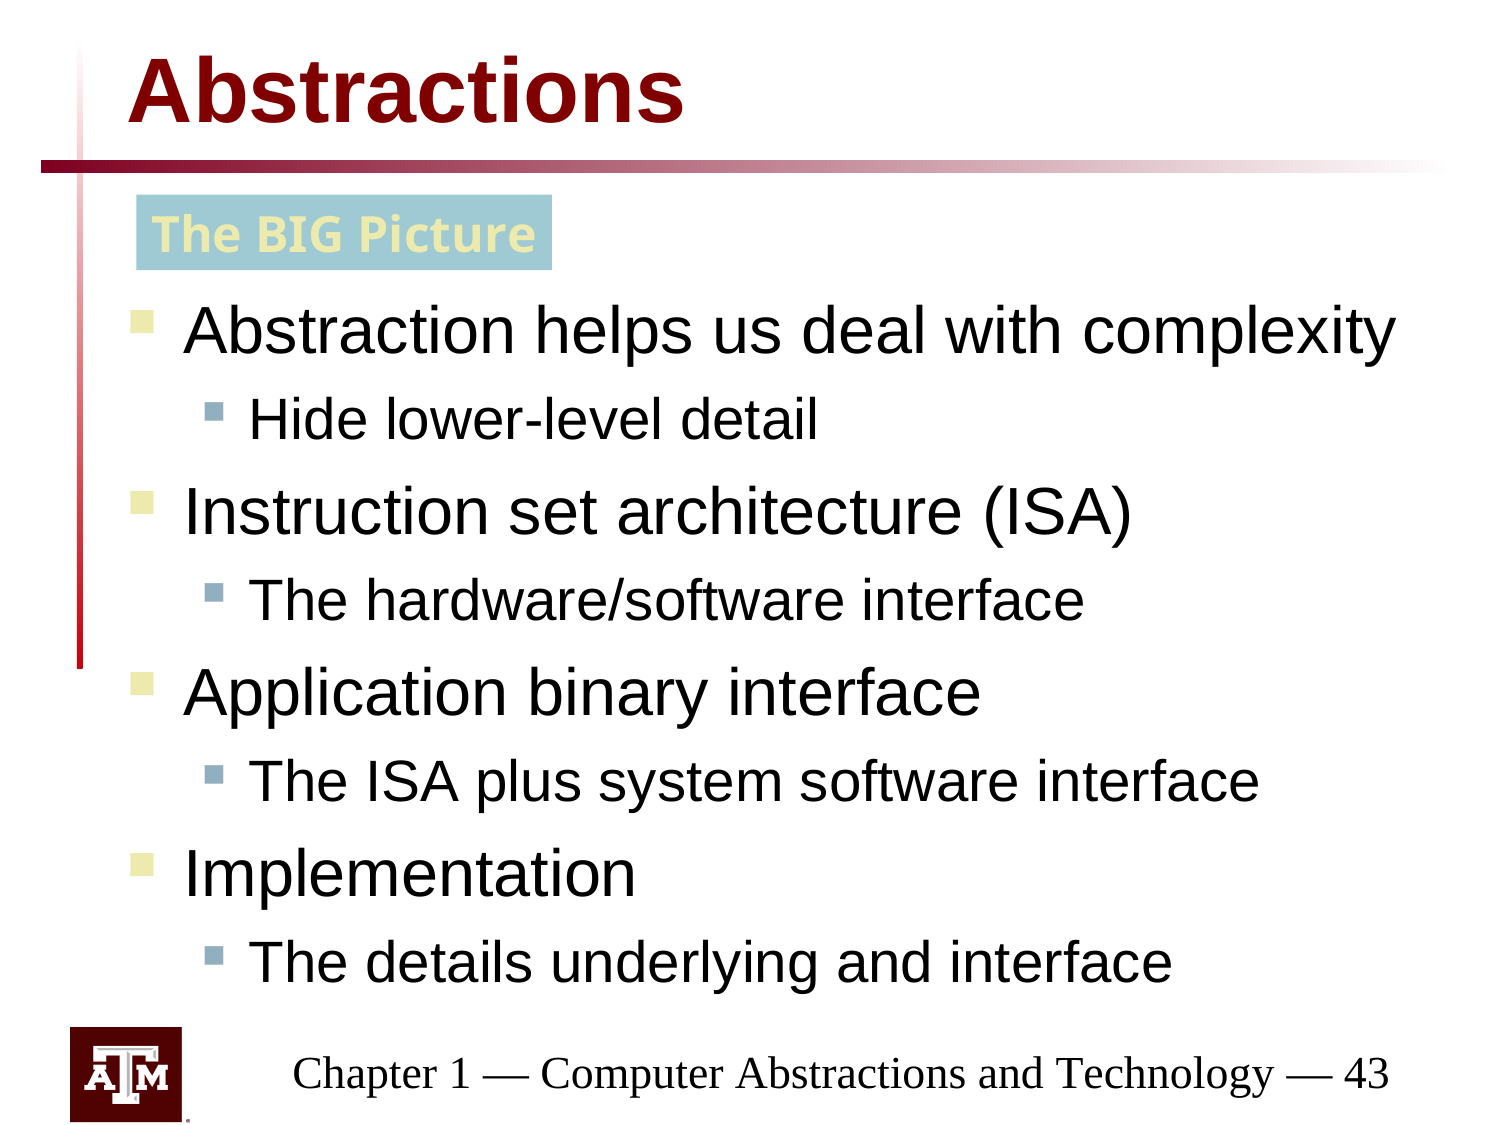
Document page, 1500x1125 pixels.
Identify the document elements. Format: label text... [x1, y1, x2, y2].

title Abstractions [112, 23, 1468, 149]
picture [60, 1023, 196, 1125]
text_box The BIG Picture [136, 194, 552, 271]
list Abstraction helps us deal with complexity Hide lower-level detail Instruction set architecture (ISA) The hardware/software interface Application binary interface The ISA plus system software interface Implementation The details underlying and interface [112, 278, 1469, 1024]
